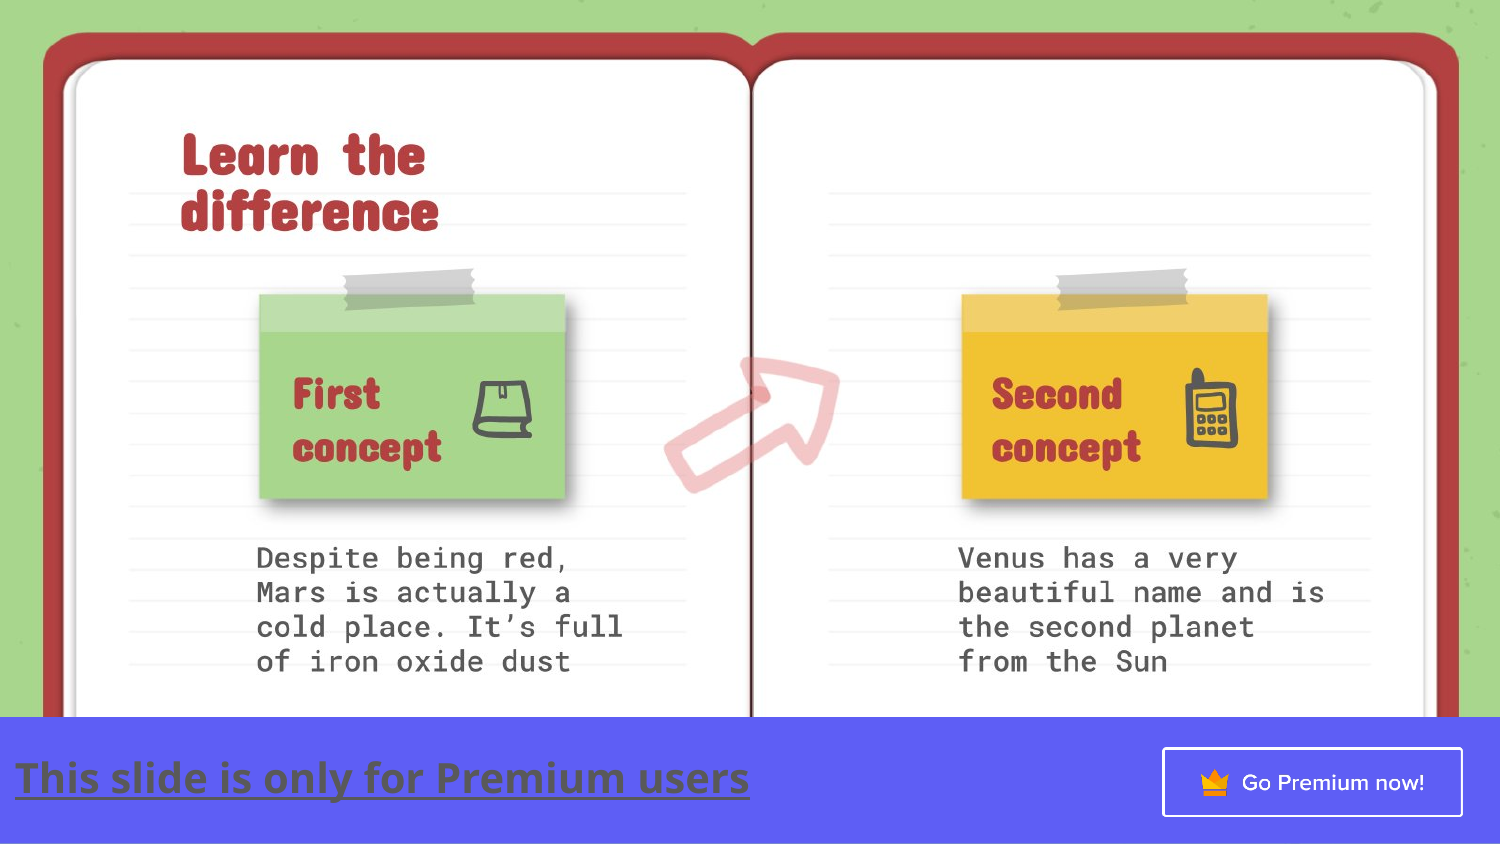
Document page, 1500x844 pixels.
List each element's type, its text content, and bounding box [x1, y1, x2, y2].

picture [0, 0, 1500, 717]
text_box This slide is only for Premium users [0, 717, 1500, 844]
picture [1162, 747, 1463, 817]
